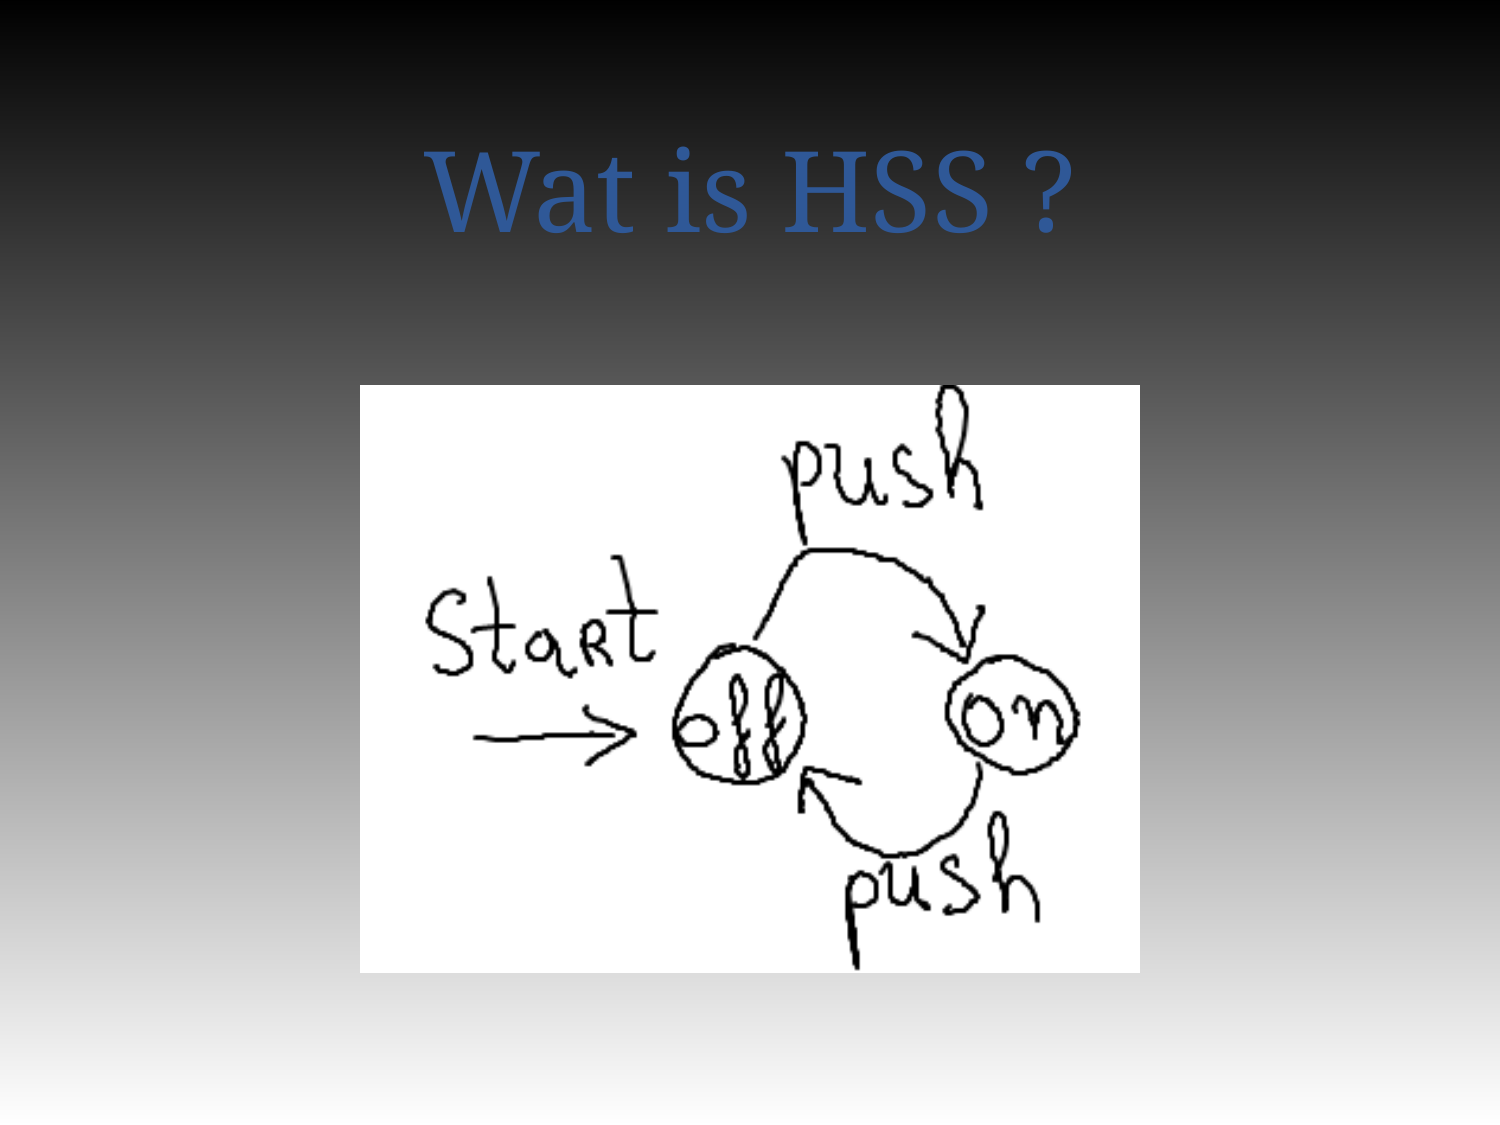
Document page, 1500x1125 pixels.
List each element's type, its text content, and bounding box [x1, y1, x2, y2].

picture [360, 385, 1140, 973]
title Wat is HSS ? [75, 0, 1425, 263]
